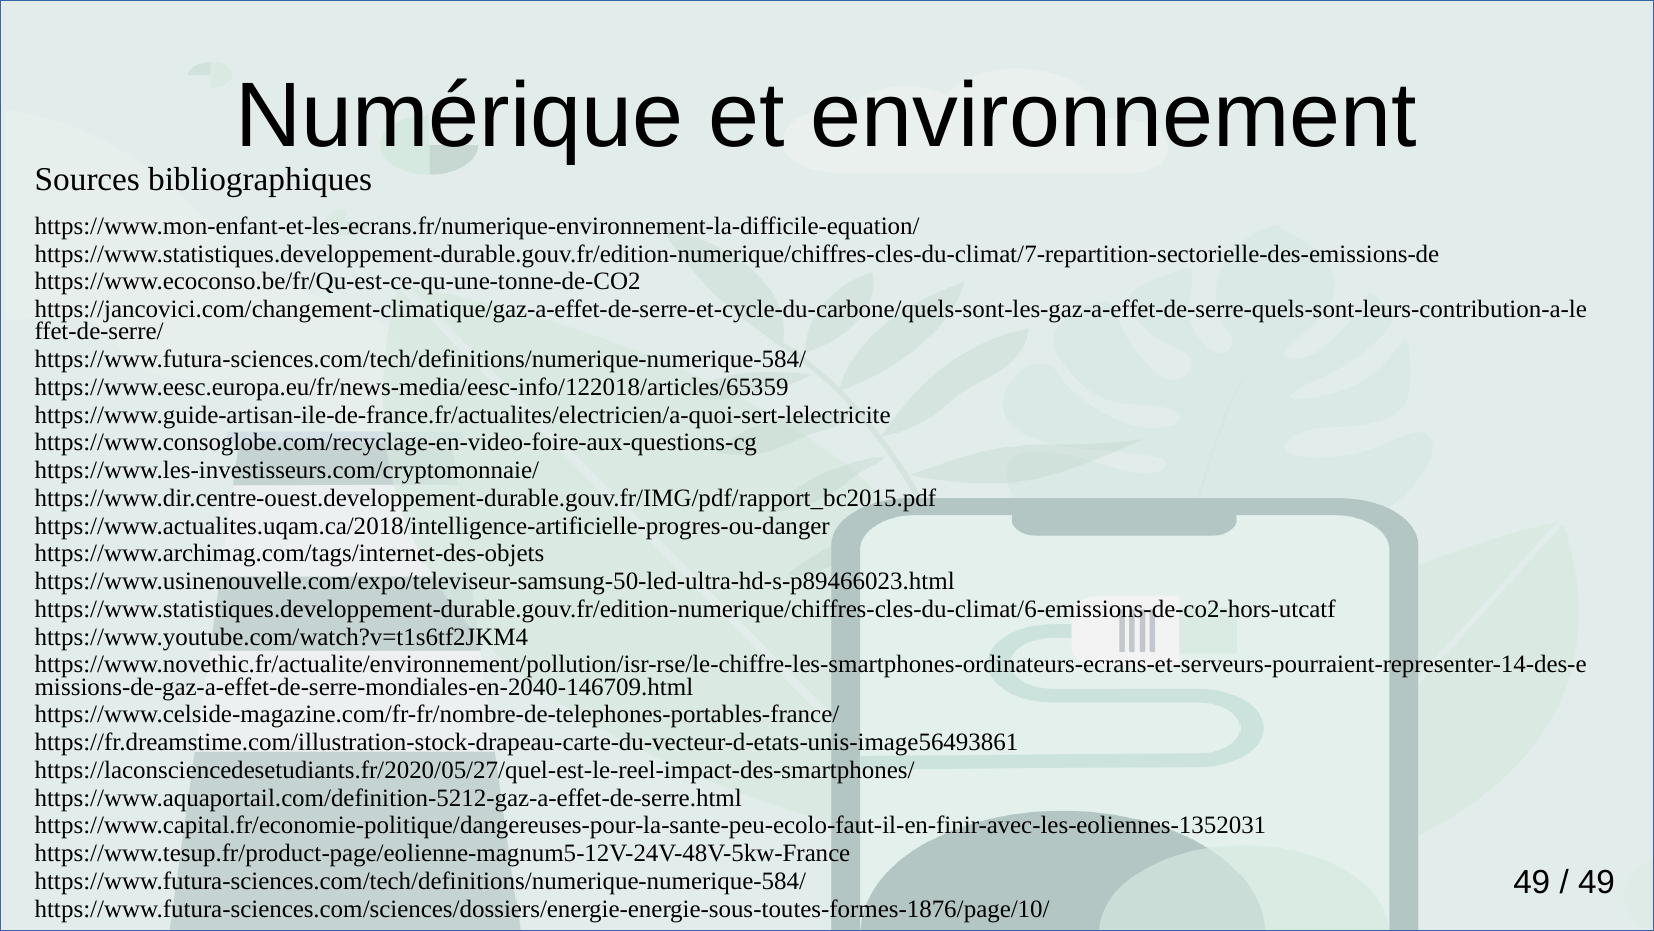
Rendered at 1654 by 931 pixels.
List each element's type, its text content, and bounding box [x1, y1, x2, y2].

title Numérique et environnement [82, 37, 1571, 153]
text_box <number> / 49 [1341, 855, 1630, 926]
text_box [0, 0, 1654, 931]
text_box Sources bibliographiques https://www.mon-enfant-et-les-ecrans.fr/numerique-environnement-la-difficile-equation/ https://www.statistiques.developpement-durable.gouv.fr/edition-numerique/chiffres-cles-du-climat/7-repartition-sectorielle-des-emissions-de https://www.ecoconso.be/fr/Qu-est-ce-qu-une-tonne-de-CO2 https://jancovici.com/changement-climatique/gaz-a-effet-de-serre-et-cycle-du-carbone/quels-sont-les-gaz-a-effet-de-serre-quels-sont-leurs-contribution-a-leffet-de-serre/ https://www.futura-sciences.com/tech/definitions/numerique-numerique-584/ https://www.eesc.europa.eu/fr/news-media/eesc-info/122018/articles/65359 https://www.guide-artisan-ile-de-france.fr/actualites/electricien/a-quoi-sert-lelectricite https://www.consoglobe.com/recyclage-en-video-foire-aux-questions-cg https://www.les-investisseurs.com/cryptomonnaie/ https://www.dir.centre-ouest.developpement-durable.gouv.fr/IMG/pdf/rapport_bc2015.pdf https://www.actualites.uqam.ca/2018/intelligence-artificielle-progres-ou-danger https://www.archimag.com/tags/internet-des-objets https://www.usinenouvelle.com/expo/televiseur-samsung-50-led-ultra-hd-s-p89466023.html https://www.statistiques.developpement-durable.gouv.fr/edition-numerique/chiffres-cles-du-climat/6-emissions-de-co2-hors-utcatf https://www.youtube.com/watch?v=t1s6tf2JKM4 https://www.novethic.fr/actualite/environnement/pollution/isr-rse/le-chiffre-les-smartphones-ordinateurs-ecrans-et-serveurs-pourraient-representer-14-des-emissions-de-gaz-a-effet-de-serre-mondiales-en-2040-146709.html https://www.celside-magazine.com/fr-fr/nombre-de-telephones-portables-france/ https://fr.dreamstime.com/illustration-stock-drapeau-carte-du-vecteur-d-etats-unis-image56493861 https://laconsciencedesetudiants.fr/2020/05/27/quel-est-le-reel-impact-des-smartphones/ https://www.aquaportail.com/definition-5212-gaz-a-effet-de-serre.html https://www.capital.fr/economie-politique/dangereuses-pour-la-sante-peu-ecolo-faut-il-en-finir-avec-les-eoliennes-1352031 https://www.tesup.fr/product-page/eolienne-magnum5-12V-24V-48V-5kw-France https://www.futura-sciences.com/tech/definitions/numerique-numerique-584/ https://www.futura-sciences.com/sciences/dossiers/energie-energie-sous-toutes-formes-1876/page/10/ [19, 153, 1607, 886]
